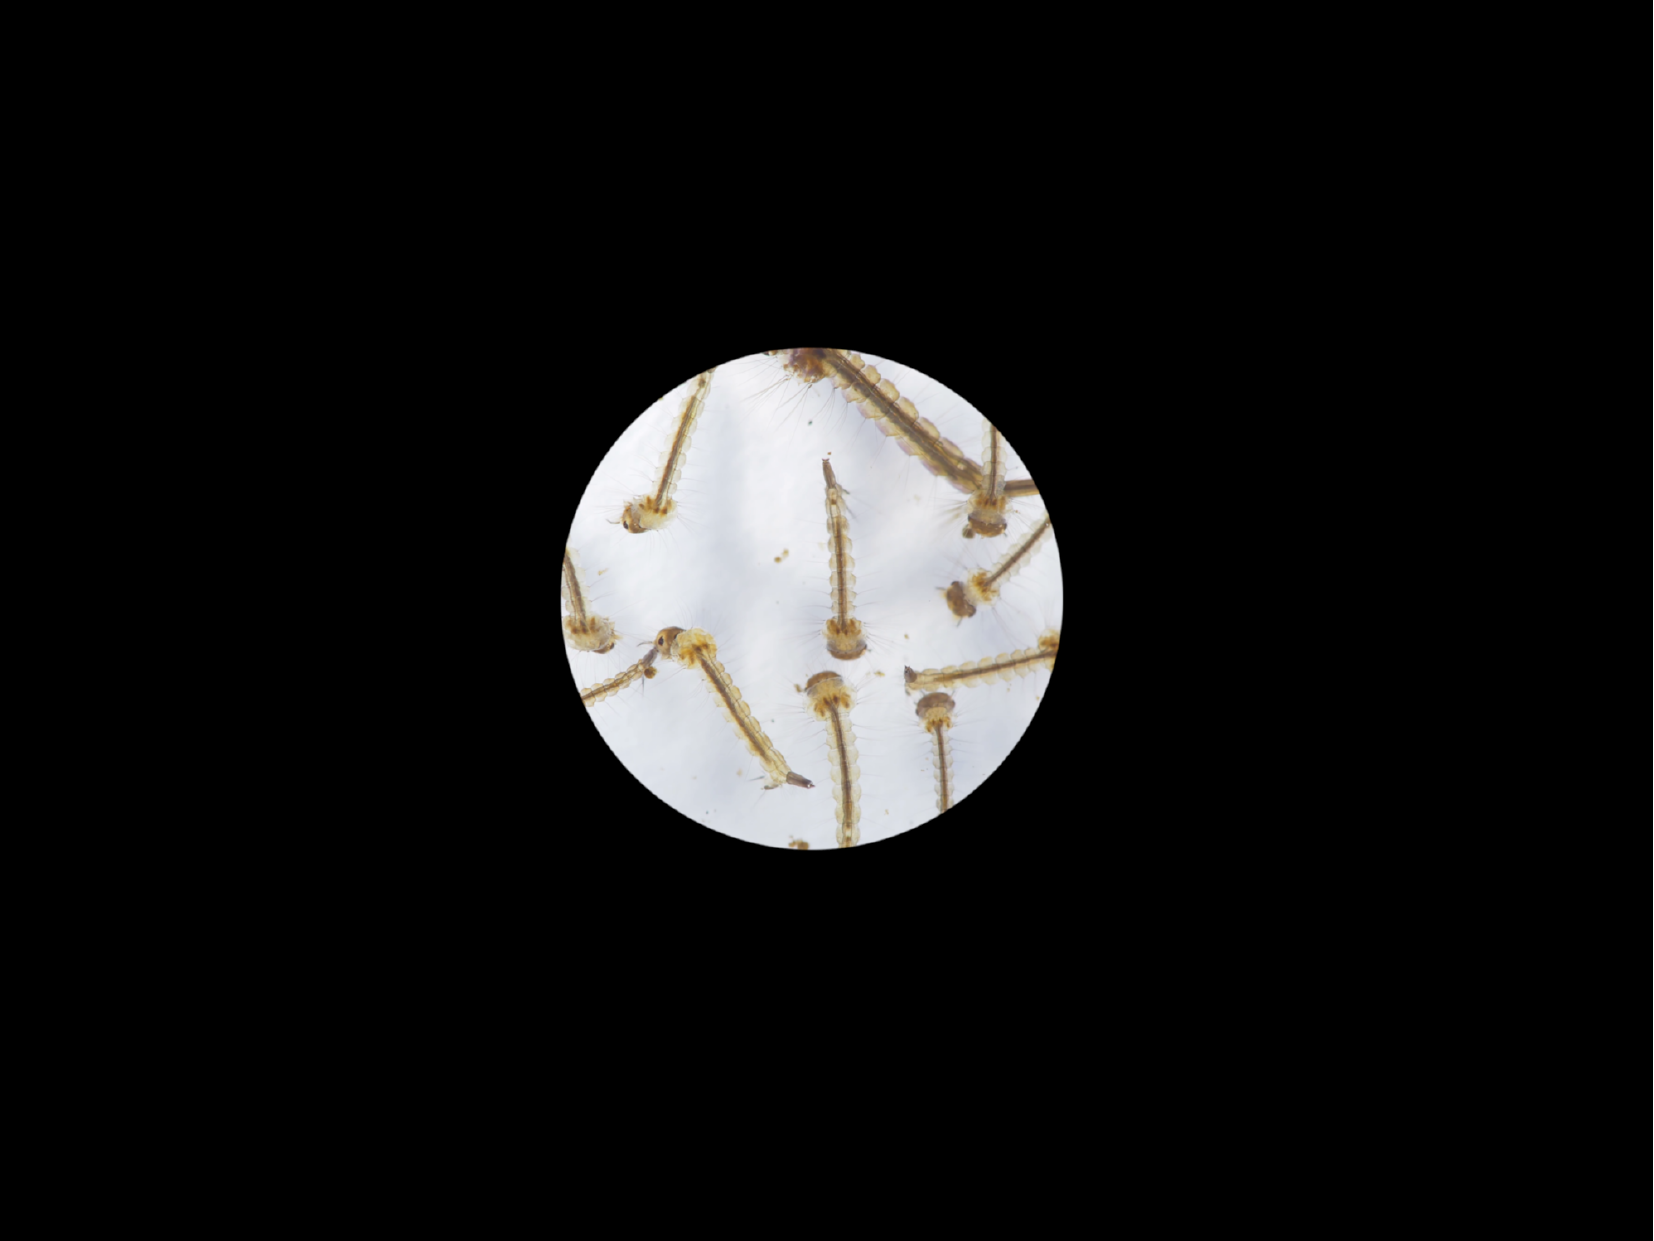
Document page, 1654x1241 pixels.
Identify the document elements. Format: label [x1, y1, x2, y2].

picture [0, 132, 1653, 1066]
